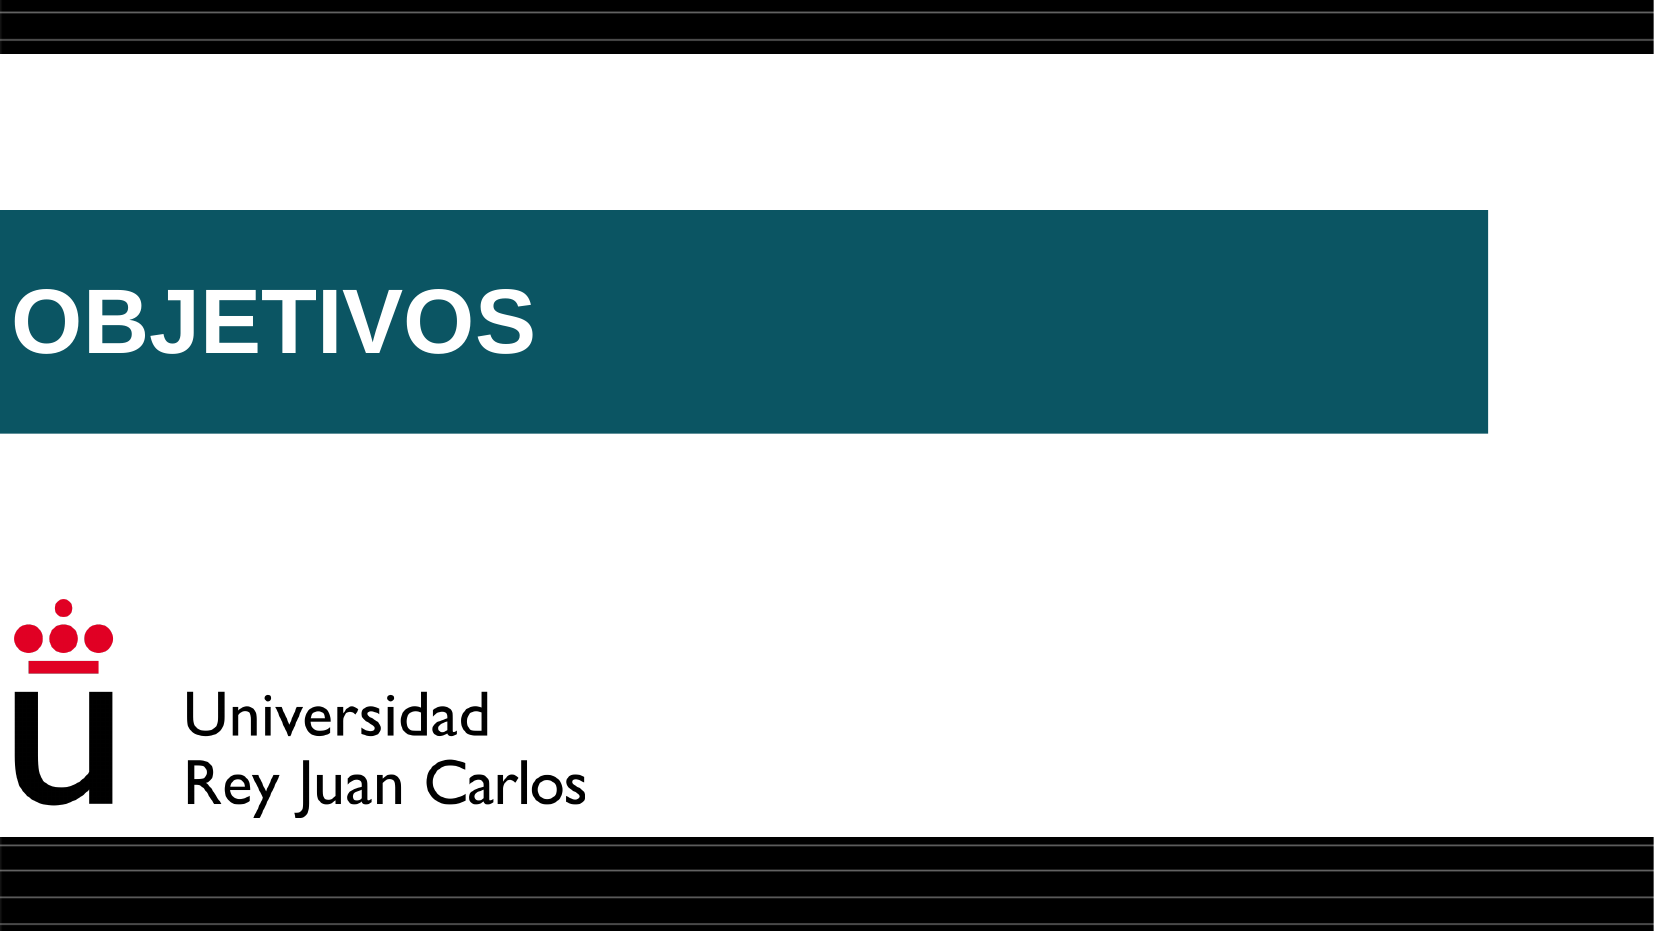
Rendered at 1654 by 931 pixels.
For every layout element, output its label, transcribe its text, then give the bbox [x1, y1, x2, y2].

picture [0, 837, 1654, 931]
picture [0, 0, 1654, 54]
title OBJETIVOS [0, 210, 1489, 434]
picture [14, 599, 585, 818]
